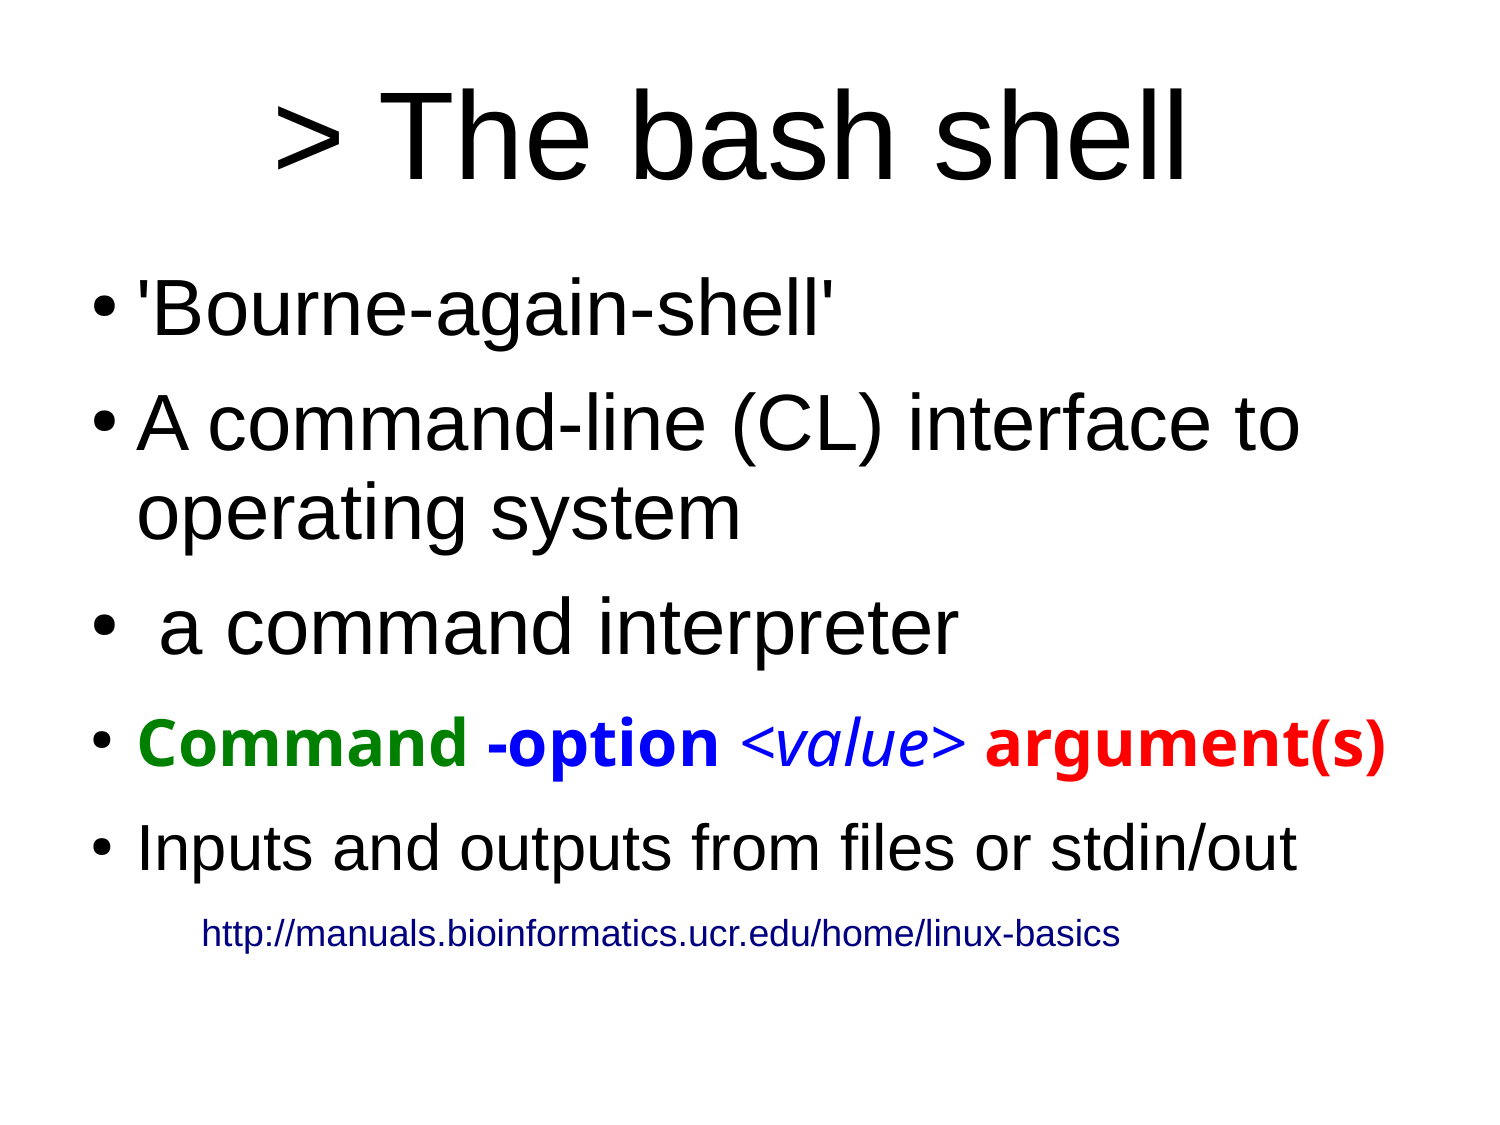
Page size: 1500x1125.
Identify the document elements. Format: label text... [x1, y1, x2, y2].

list 'Bourne-again-shell' A command-line (CL) interface to operating system a command interpreter Command -option <value> argument(s) Inputs and outputs from files or stdin/out [75, 263, 1395, 916]
title > The bash shell [57, 41, 1407, 230]
text_box http://manuals.bioinformatics.ucr.edu/home/linux-basics [186, 916, 1361, 976]
